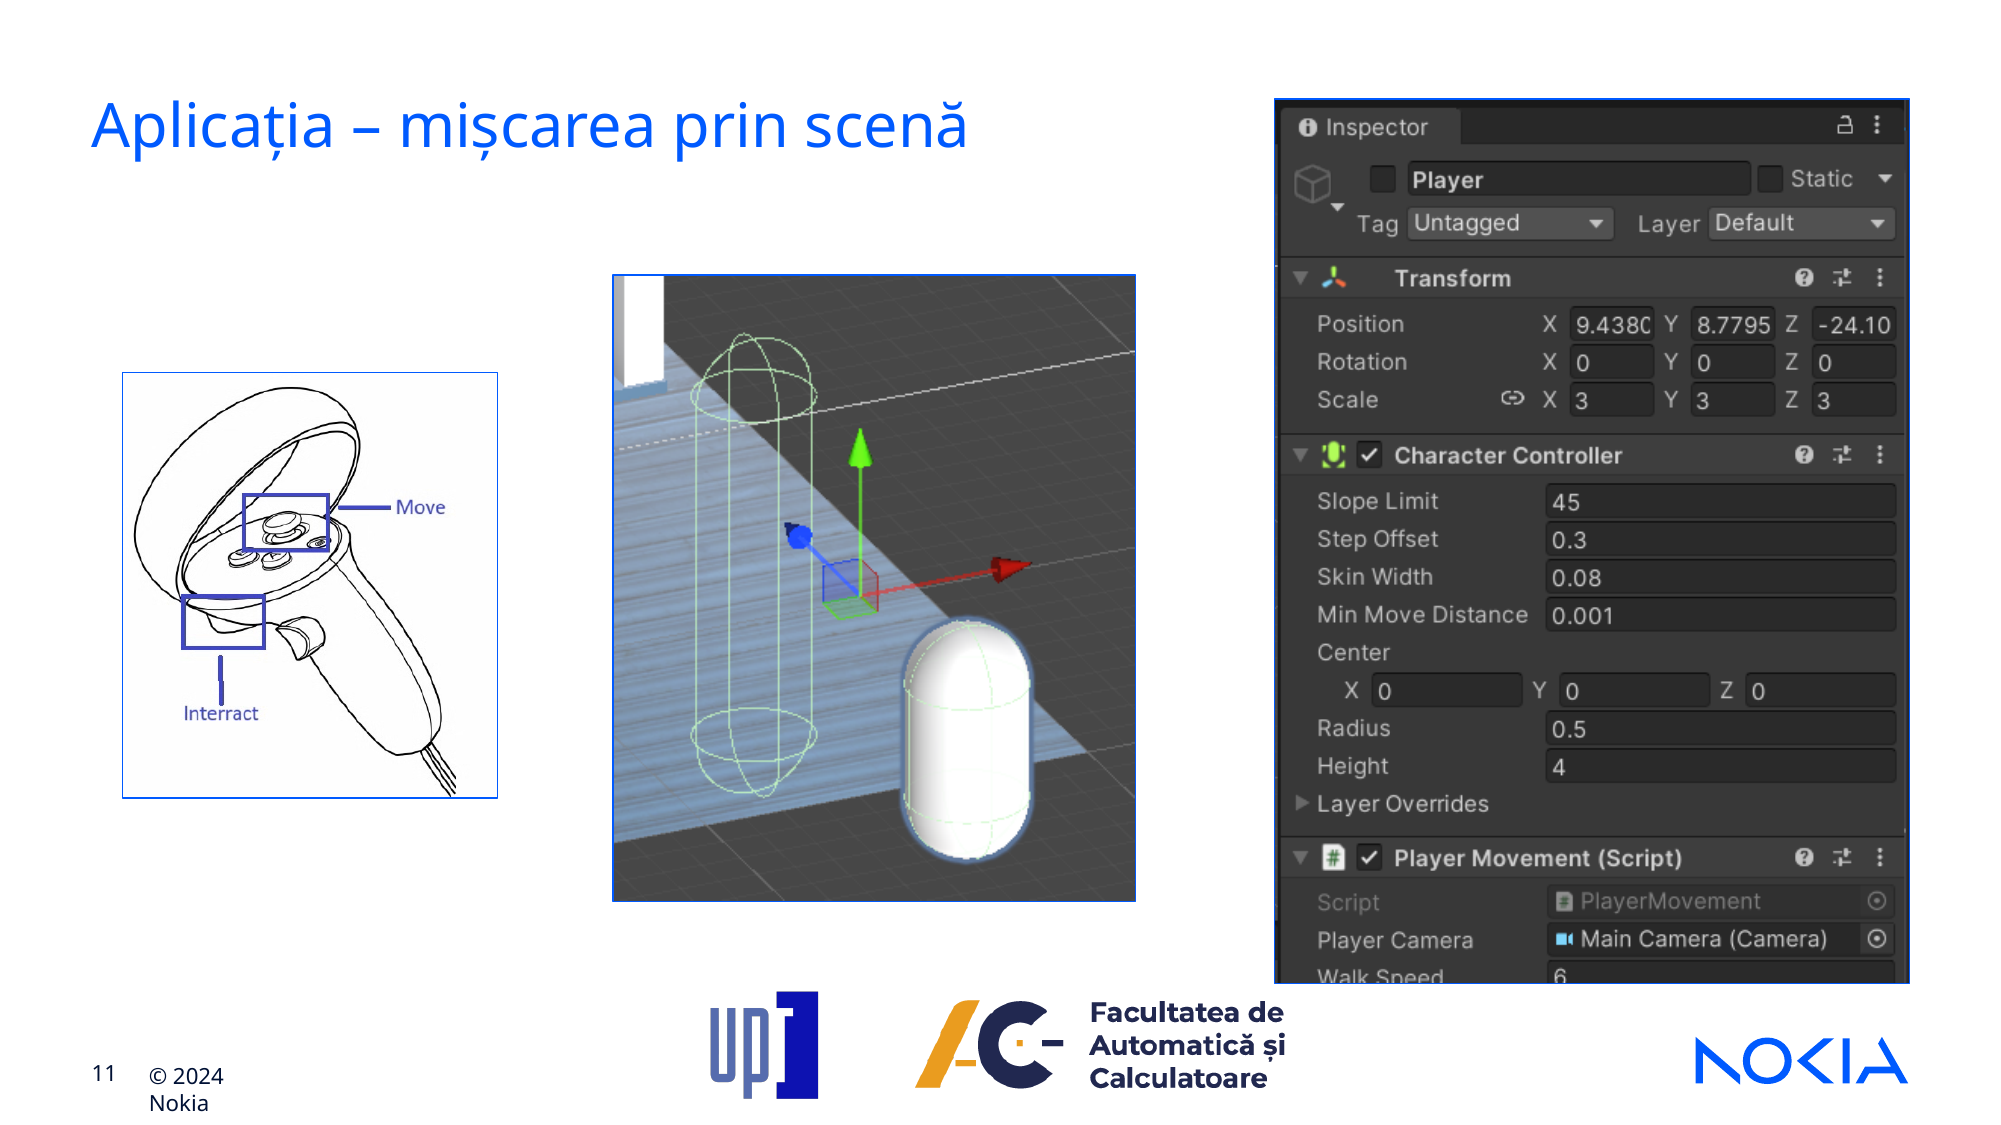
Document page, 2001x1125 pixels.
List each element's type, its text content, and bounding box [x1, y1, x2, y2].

list Aplicația – mișcarea prin scenă [91, 86, 1909, 162]
picture [123, 373, 497, 798]
picture [613, 275, 1135, 901]
picture [1275, 99, 1909, 983]
